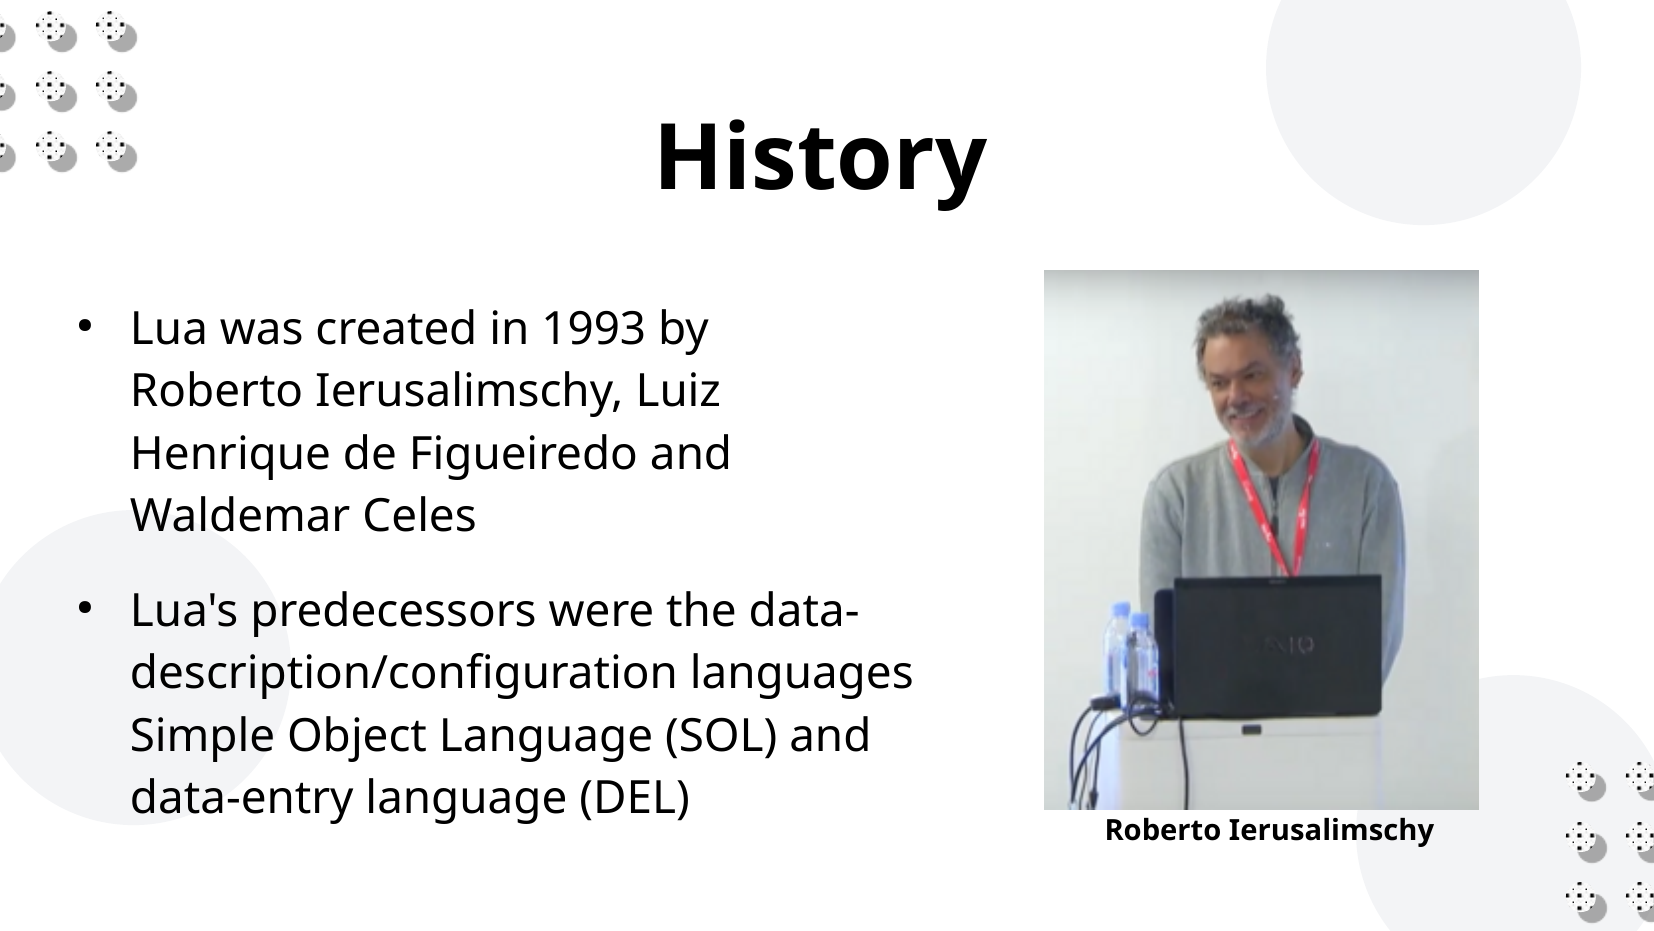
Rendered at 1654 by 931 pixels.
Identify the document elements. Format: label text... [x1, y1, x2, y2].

picture [1625, 761, 1654, 792]
picture [35, 11, 66, 42]
picture [0, 74, 6, 99]
list Lua's predecessors were the data-description/configuration languages Simple Object Language (SOL) and data-entry language (DEL) [76, 577, 916, 886]
picture [1625, 881, 1654, 912]
text_box Roberto Ierusalimschy [1033, 801, 1506, 931]
picture [99, 71, 122, 76]
picture [1625, 821, 1654, 853]
list Lua was created in 1993 by Roberto Ierusalimschy, Luiz Henrique de Figueiredo and Waldemar Celes [76, 295, 803, 553]
title History [76, 76, 1565, 233]
picture [1565, 882, 1596, 913]
picture [1565, 821, 1596, 853]
picture [0, 134, 7, 159]
picture [35, 131, 67, 162]
picture [0, 14, 6, 39]
picture [1565, 761, 1596, 793]
picture [1044, 270, 1479, 801]
picture [35, 71, 66, 102]
picture [95, 11, 126, 42]
